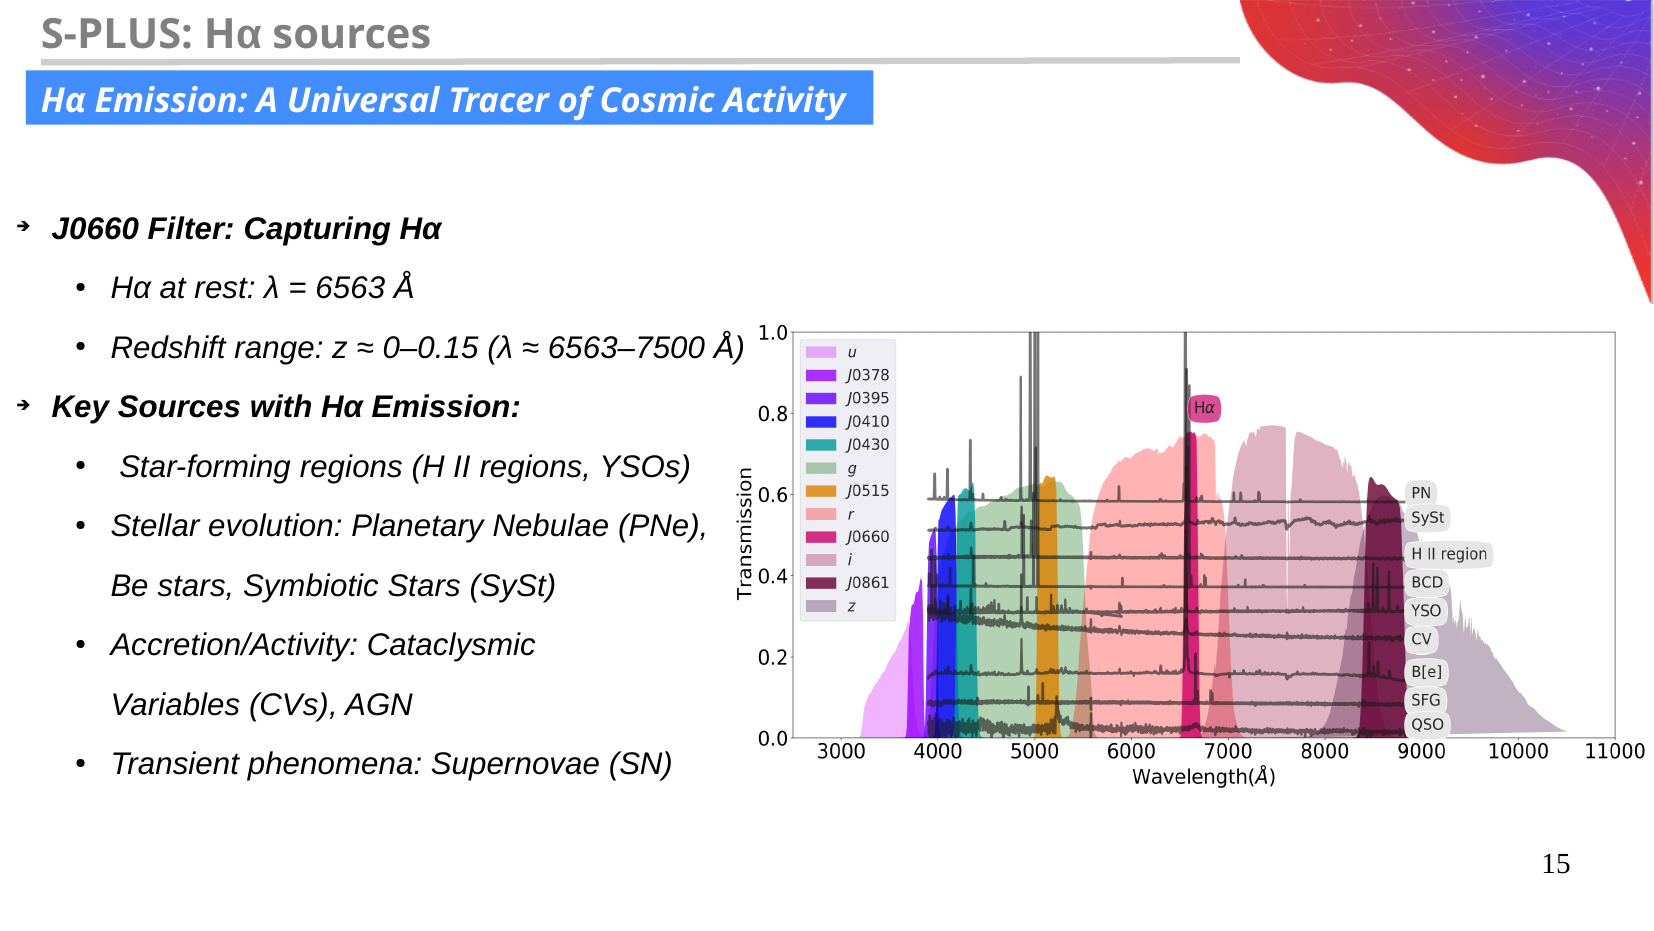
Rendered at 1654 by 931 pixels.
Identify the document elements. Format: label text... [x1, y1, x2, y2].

text_box Hα Emission: A Universal Tracer of Cosmic Activity [25, 70, 874, 125]
picture [1386, 315, 1654, 800]
picture [1240, 0, 1654, 304]
text_box J0660 Filter: Capturing Hα Hα at rest: λ = 6563 Å Redshift range: z ≈ 0–0.15 (λ ≈ 6563–7500 Å) Key Sources with Hα Emission: Star-forming regions (H II regions, YSOs) Stellar evolution: Planetary Nebulae (PNe), Be stars, Symbiotic Stars (SySt) Accretion/Activity: Cataclysmic Variables (CVs), AGN Transient phenomena: Supernovae (SN) [1, 141, 1386, 851]
text_box S-PLUS: Hα sources [26, 0, 891, 98]
